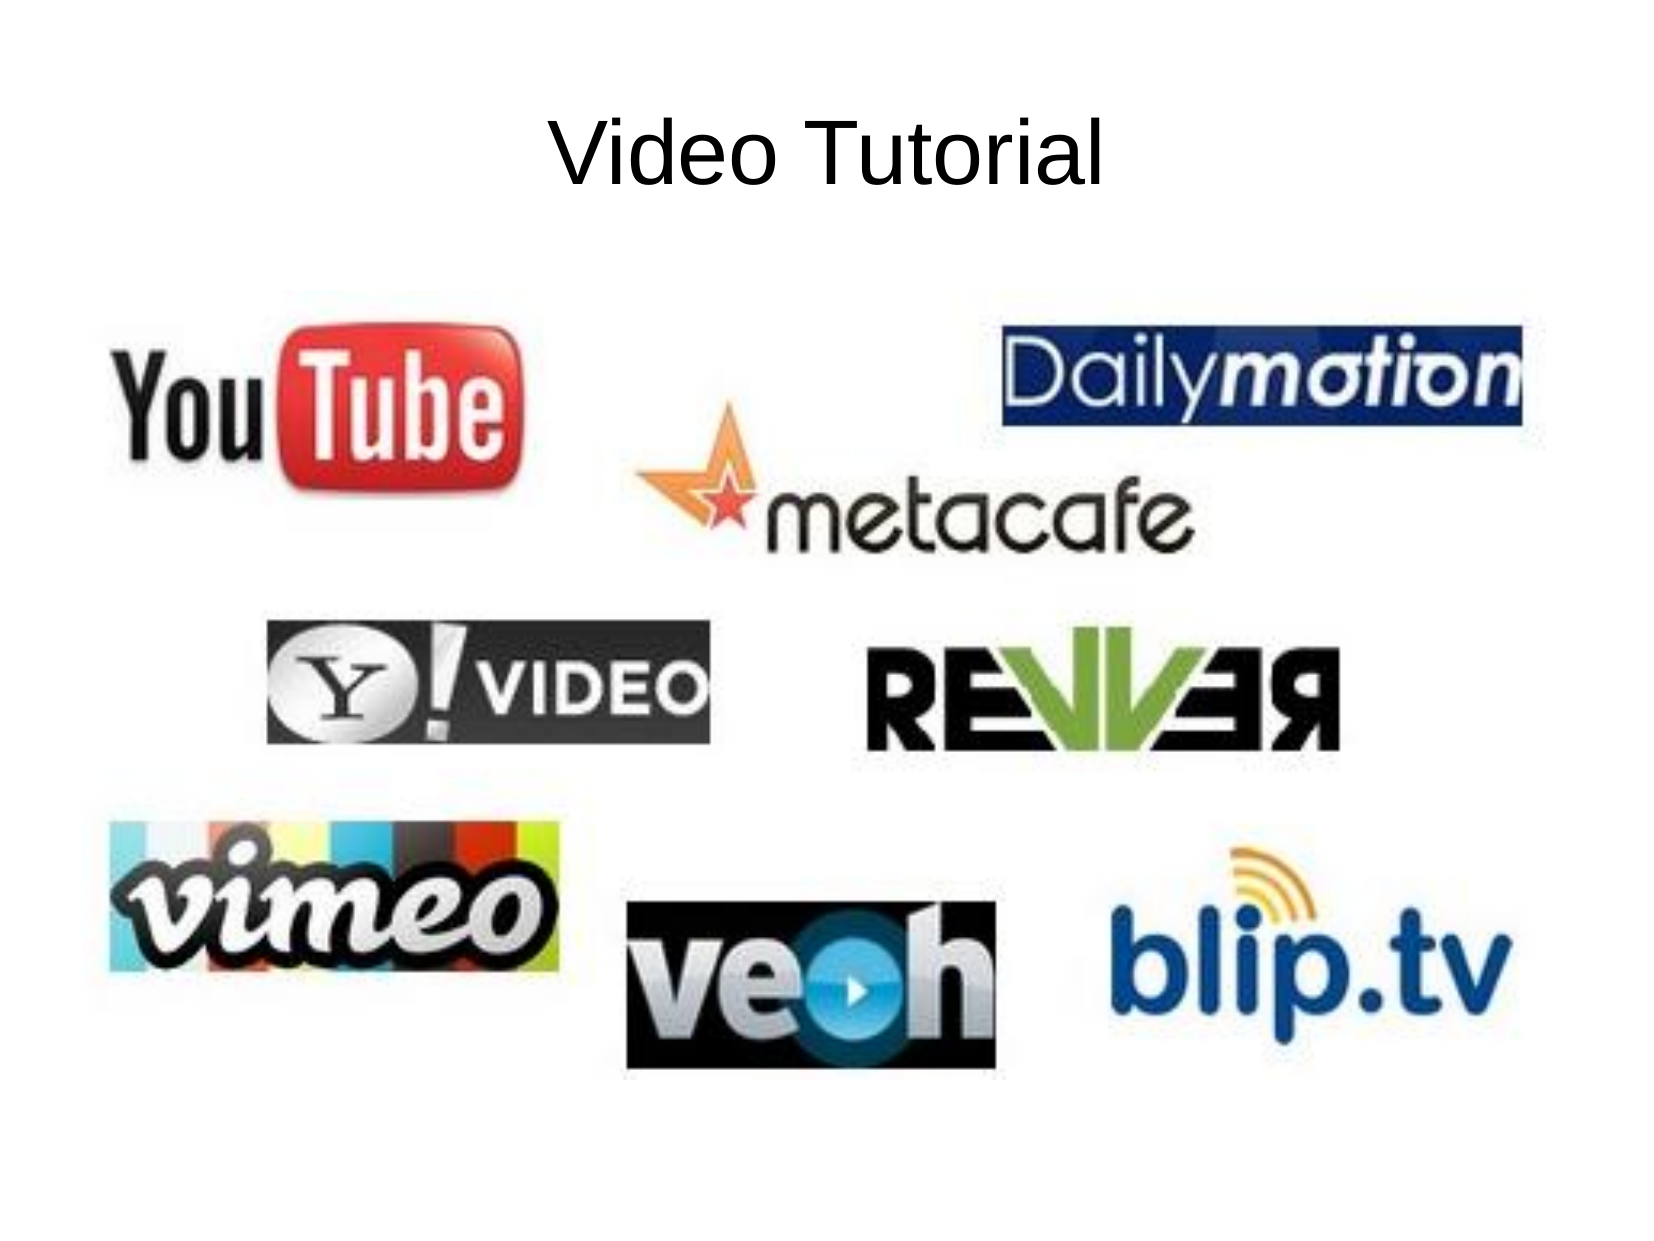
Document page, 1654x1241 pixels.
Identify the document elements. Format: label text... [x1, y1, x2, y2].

title Video Tutorial [82, 49, 1571, 257]
picture [82, 290, 1546, 1081]
